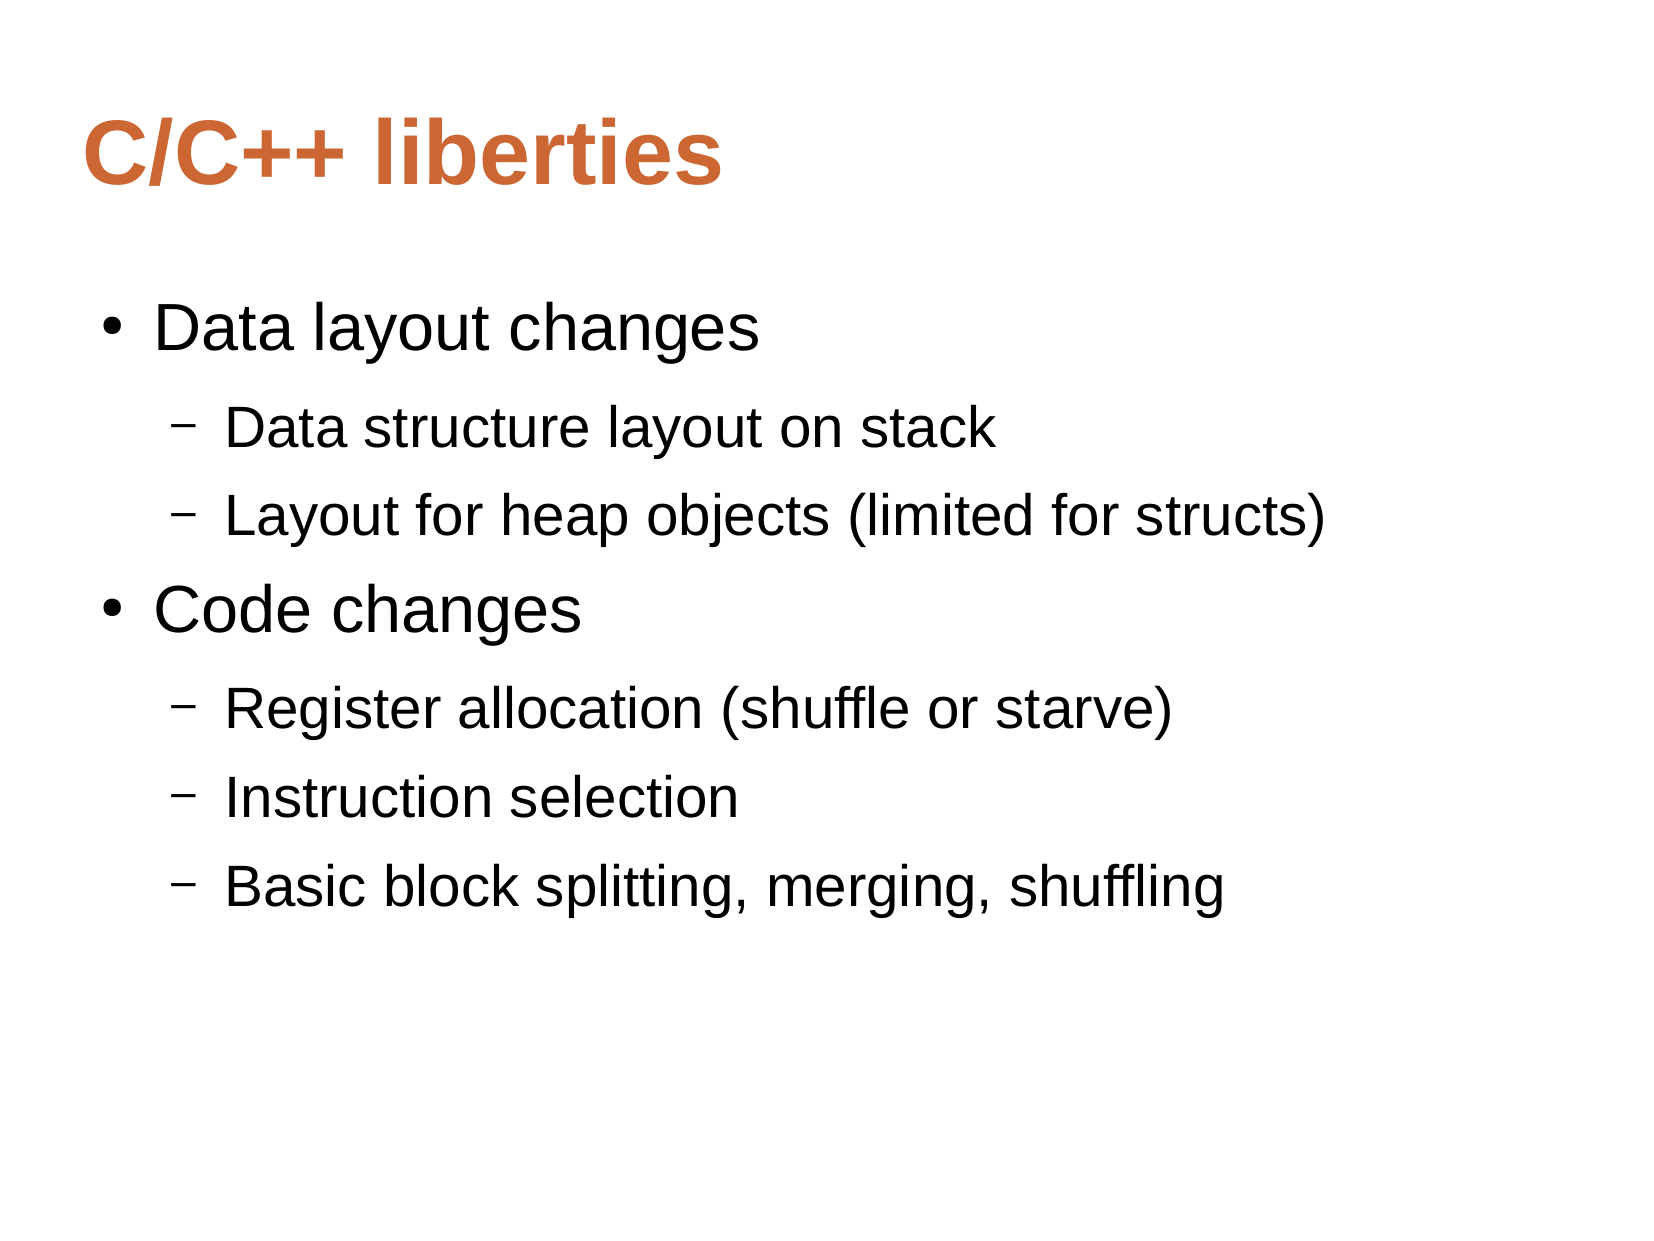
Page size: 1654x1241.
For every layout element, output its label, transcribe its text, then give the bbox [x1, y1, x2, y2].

list Data layout changes Data structure layout on stack Layout for heap objects (limited for structs) Code changes Register allocation (shuffle or starve) Instruction selection Basic block splitting, merging, shuffling [82, 290, 1571, 1081]
title C/C++ liberties [82, 49, 1571, 257]
